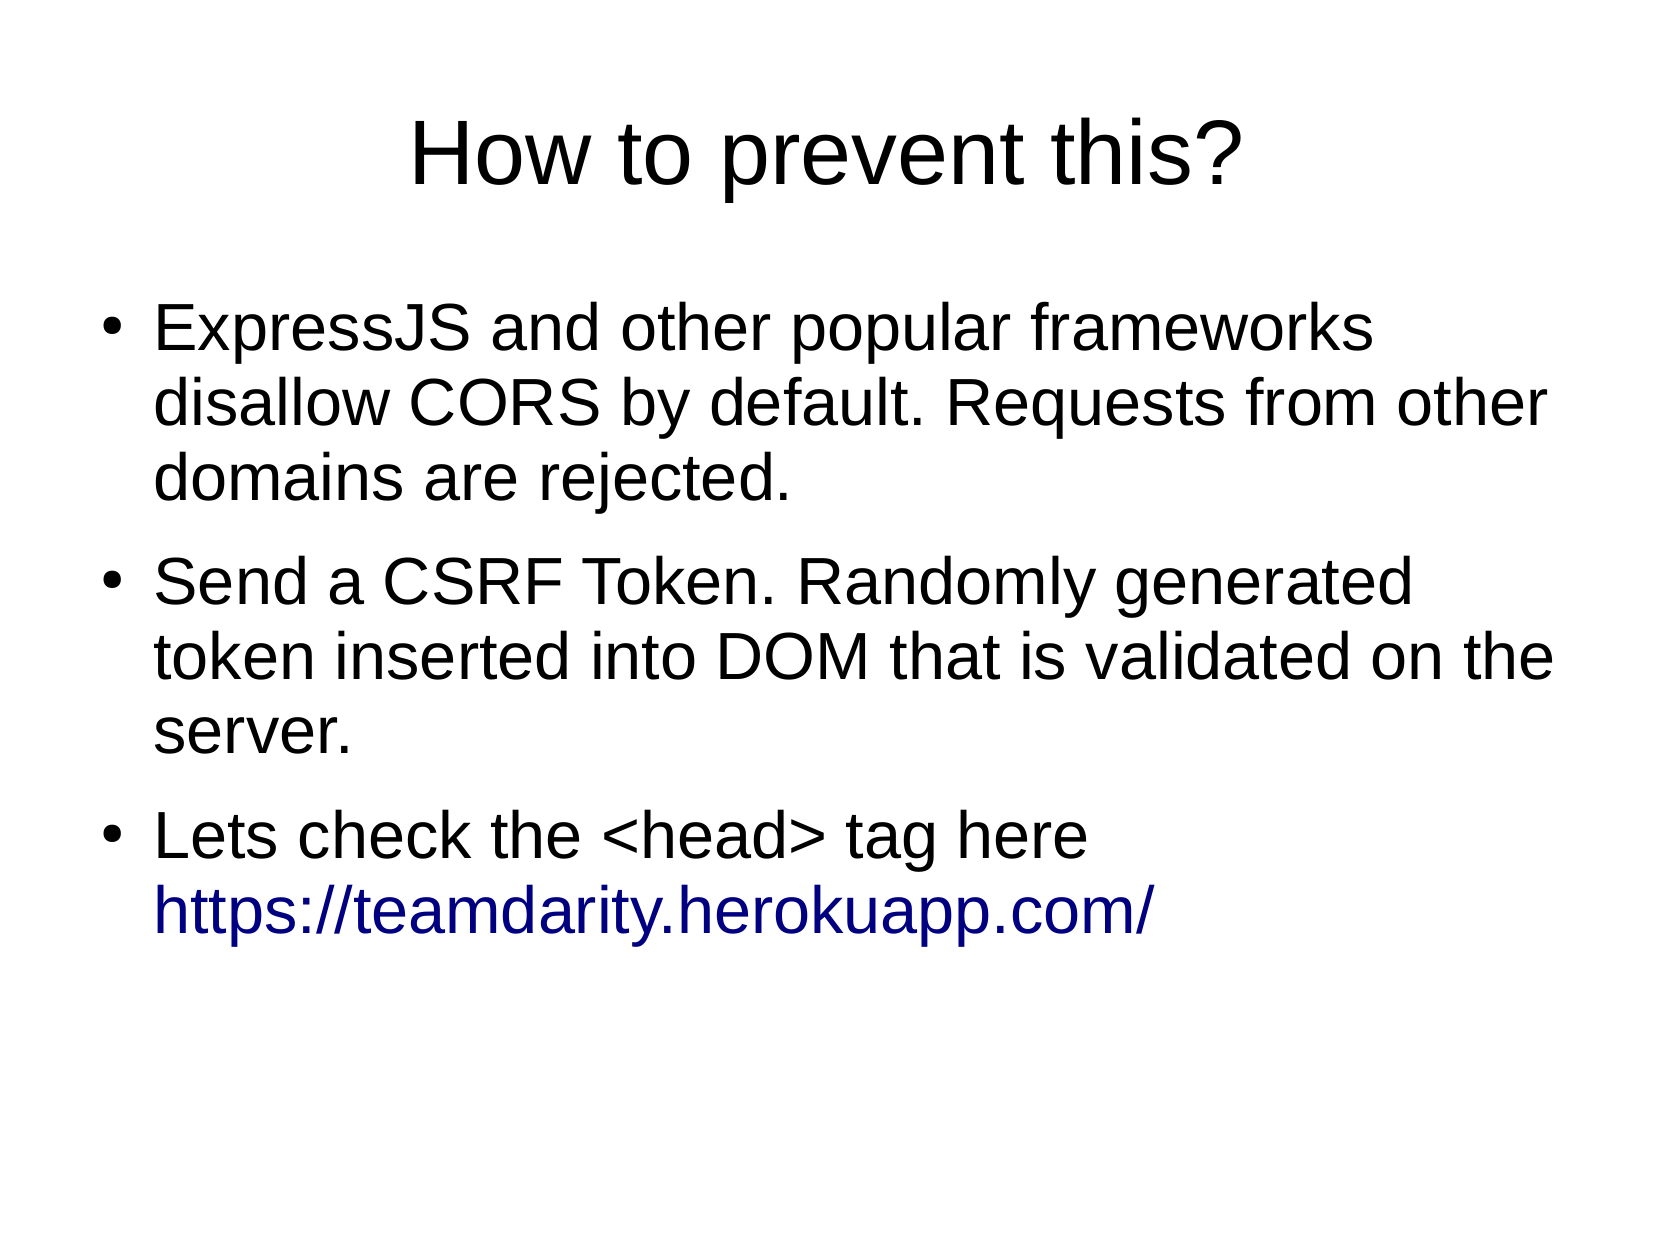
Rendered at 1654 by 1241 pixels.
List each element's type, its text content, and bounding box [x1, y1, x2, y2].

title How to prevent this? [82, 49, 1571, 257]
list ExpressJS and other popular frameworks disallow CORS by default. Requests from other domains are rejected. Send a CSRF Token. Randomly generated token inserted into DOM that is validated on the server. Lets check the <head> tag here https://teamdarity.herokuapp.com/ [82, 290, 1571, 1010]
